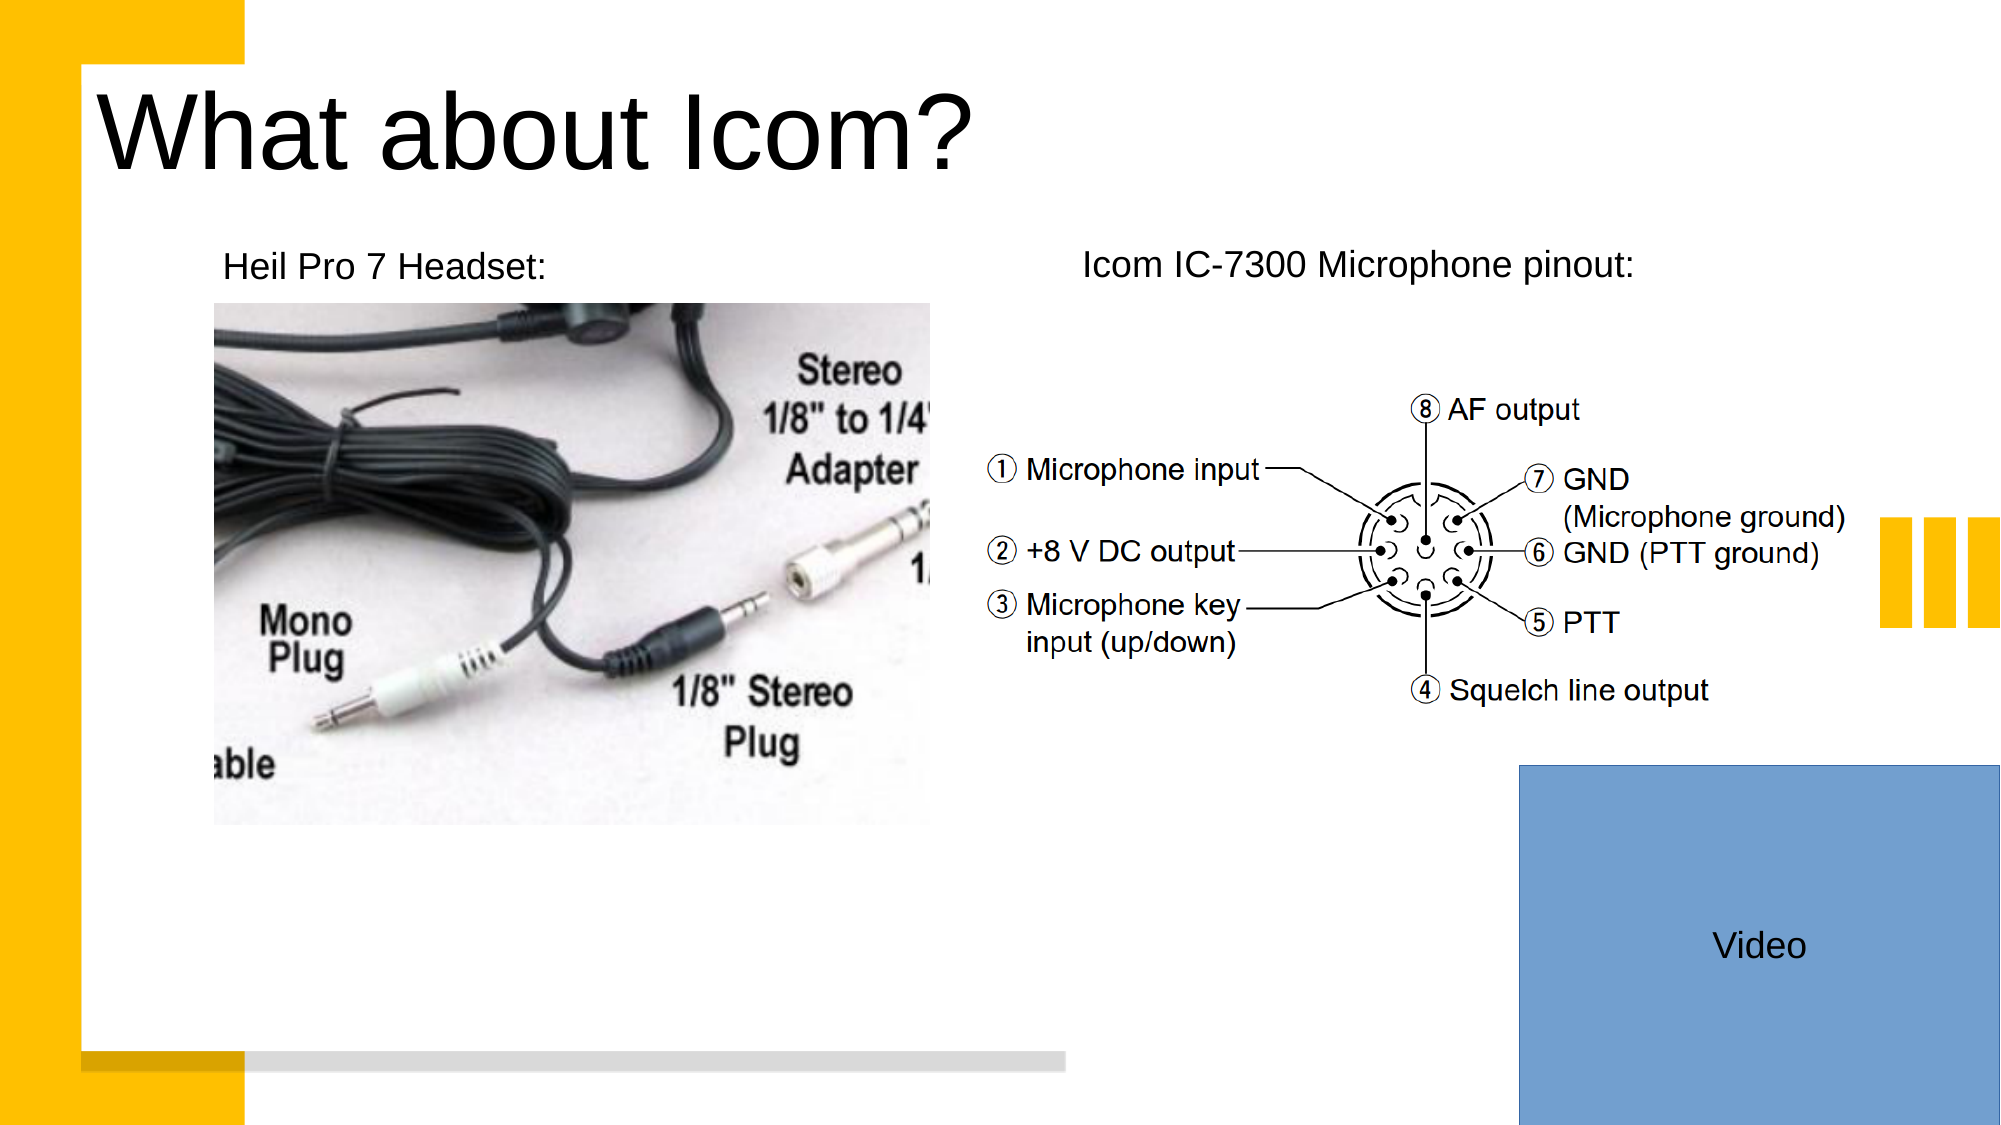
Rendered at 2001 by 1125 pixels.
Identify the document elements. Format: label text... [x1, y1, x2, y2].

text_box [0, 0, 2000, 1125]
picture [214, 303, 931, 826]
text_box What about Icom? [81, 64, 1921, 201]
picture [975, 374, 1866, 721]
text_box Icom IC-7300 Microphone pinout: [1067, 236, 1651, 294]
text_box Video [1519, 765, 2000, 1125]
text_box Heil Pro 7 Headset: [207, 238, 563, 296]
